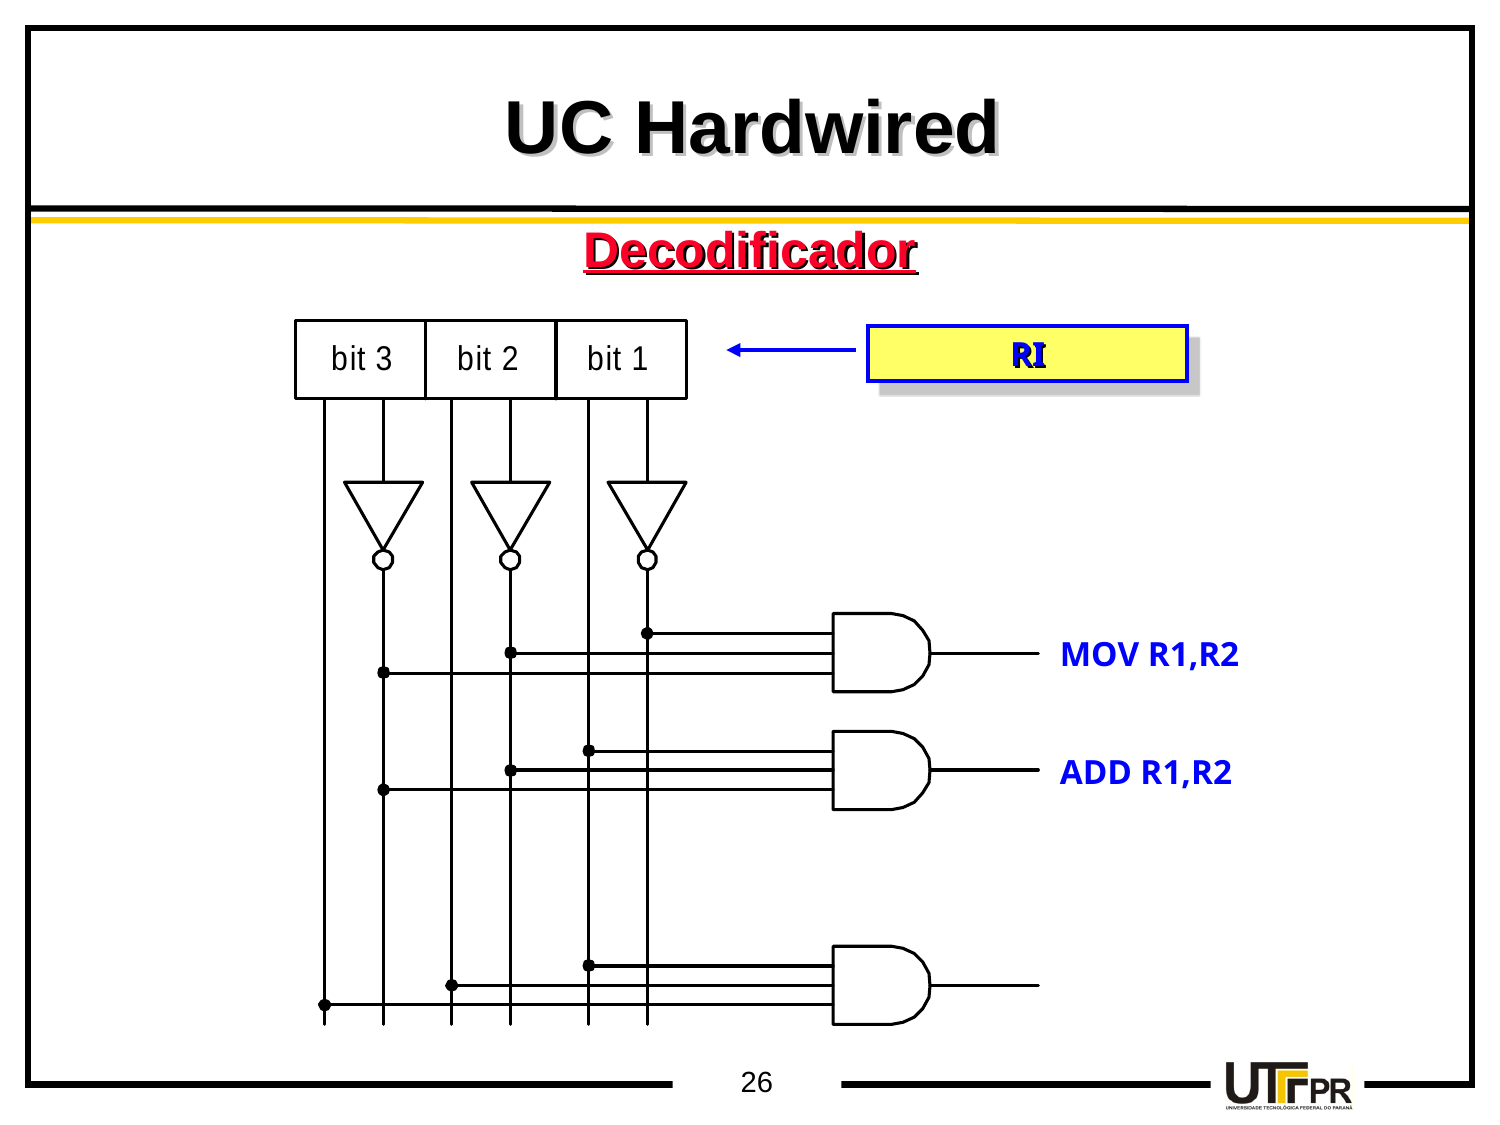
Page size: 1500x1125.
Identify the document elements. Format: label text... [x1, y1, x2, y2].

title UC Hardwired [29, 85, 1477, 180]
text_box ADD R1,R2 [1045, 743, 1270, 799]
chart [289, 314, 1046, 1032]
picture [1225, 1062, 1353, 1110]
list Decodificador [41, 219, 1459, 362]
text_box MOV R1,R2 [1045, 625, 1270, 681]
text_box RI [868, 325, 1188, 382]
